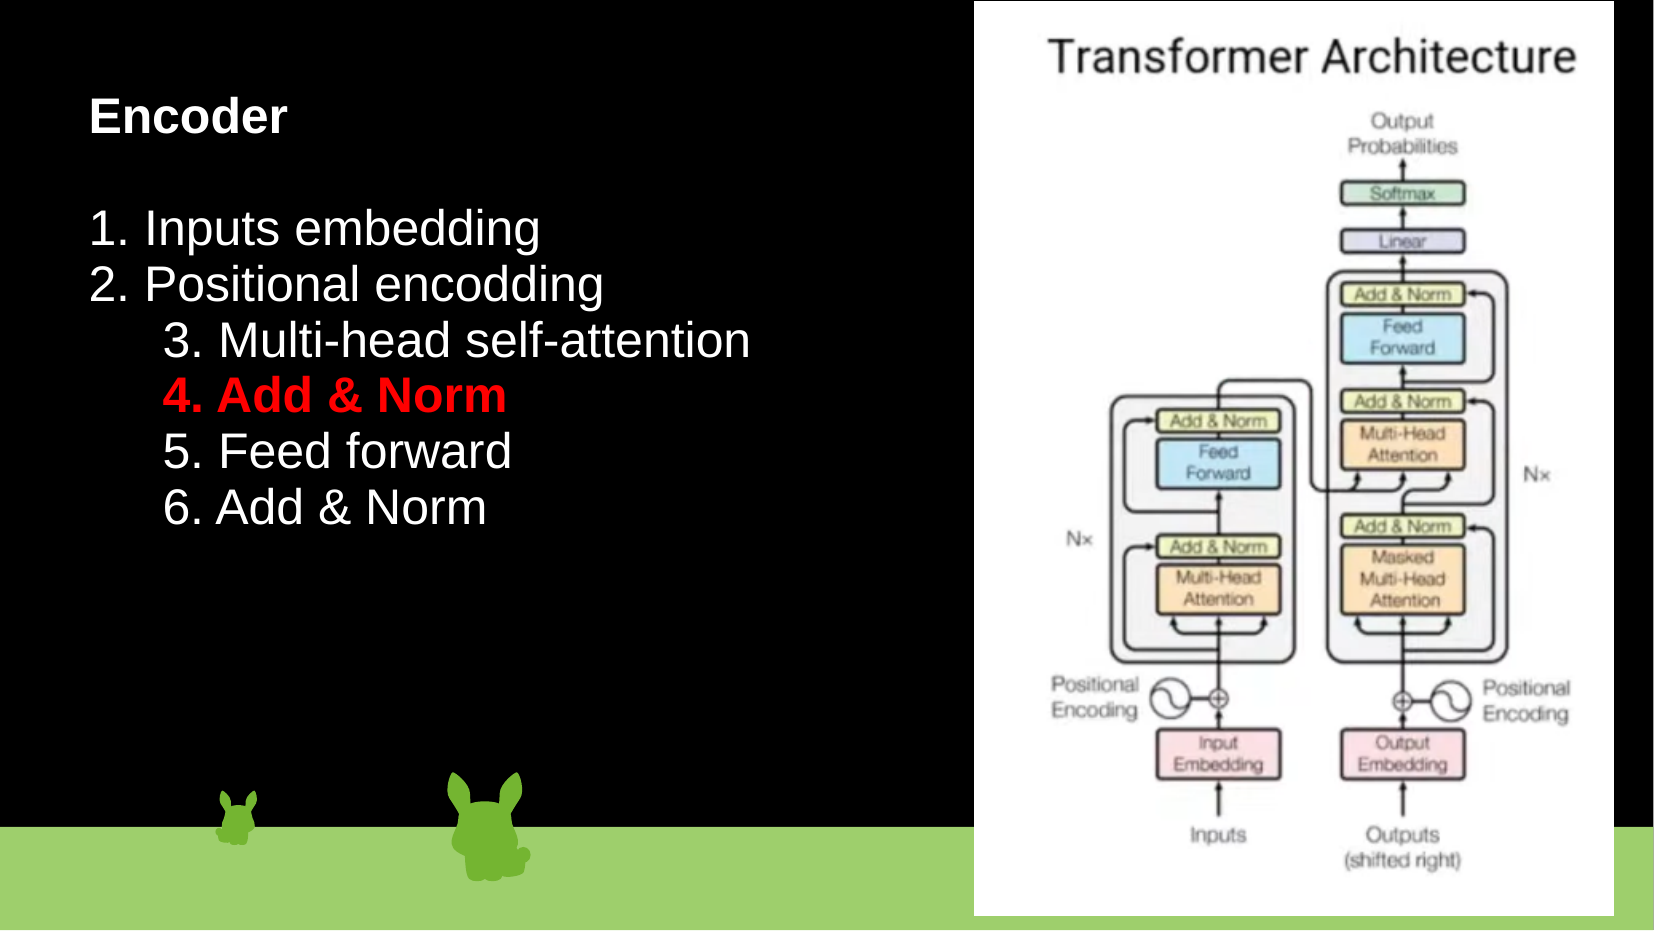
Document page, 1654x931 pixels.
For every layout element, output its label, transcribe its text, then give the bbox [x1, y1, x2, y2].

picture [974, 1, 1614, 916]
title Encoder 1. Inputs embedding 2. Positional encodding 3. Multi-head self-attention 4. Add & Norm 5. Feed forward 6. Add & Norm [88, 88, 974, 591]
